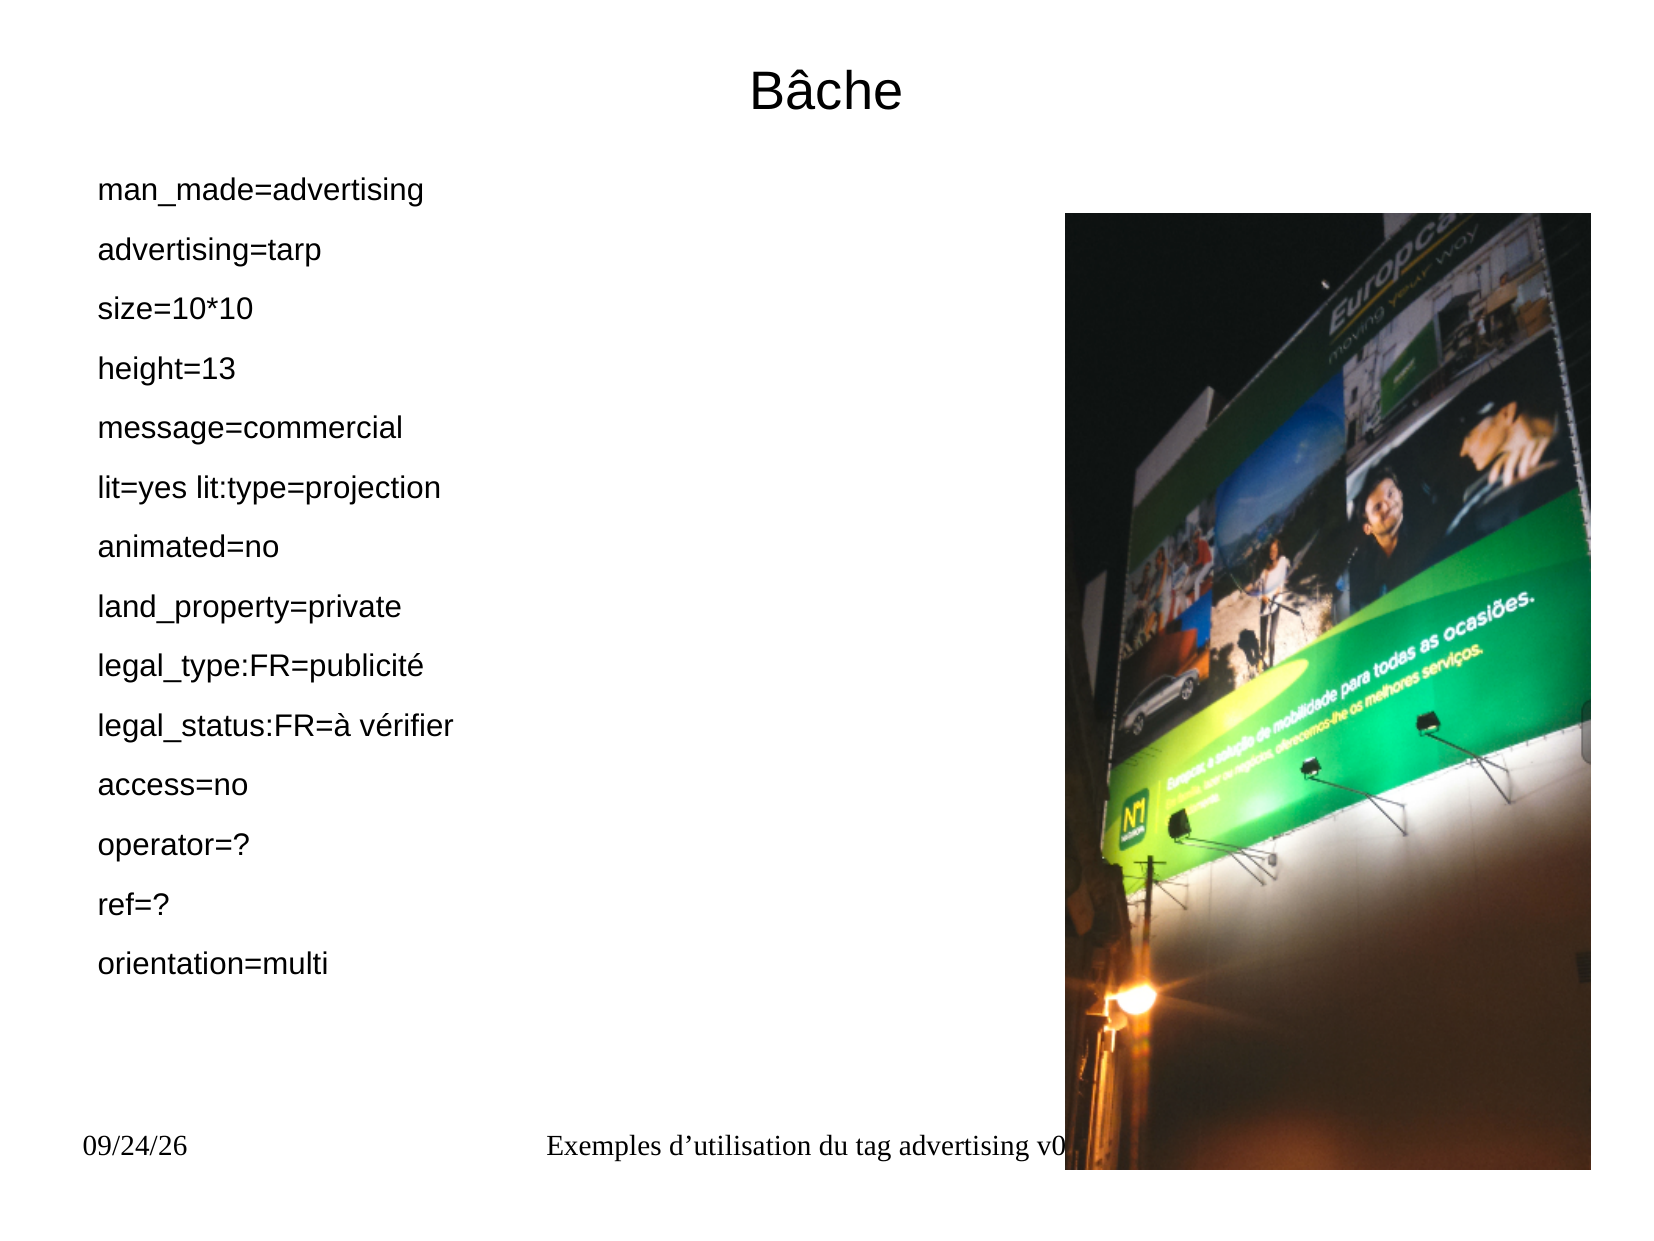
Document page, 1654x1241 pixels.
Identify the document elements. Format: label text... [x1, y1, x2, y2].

picture [1065, 213, 1591, 1171]
title Bâche [82, 30, 1571, 152]
text_box man_made=advertising advertising=tarp size=10*10 height=13 message=commercial lit=yes lit:type=projection animated=no land_property=private legal_type:FR=publicité legal_status:FR=à vérifier access=no operator=? ref=? orientation=multi [82, 165, 781, 989]
